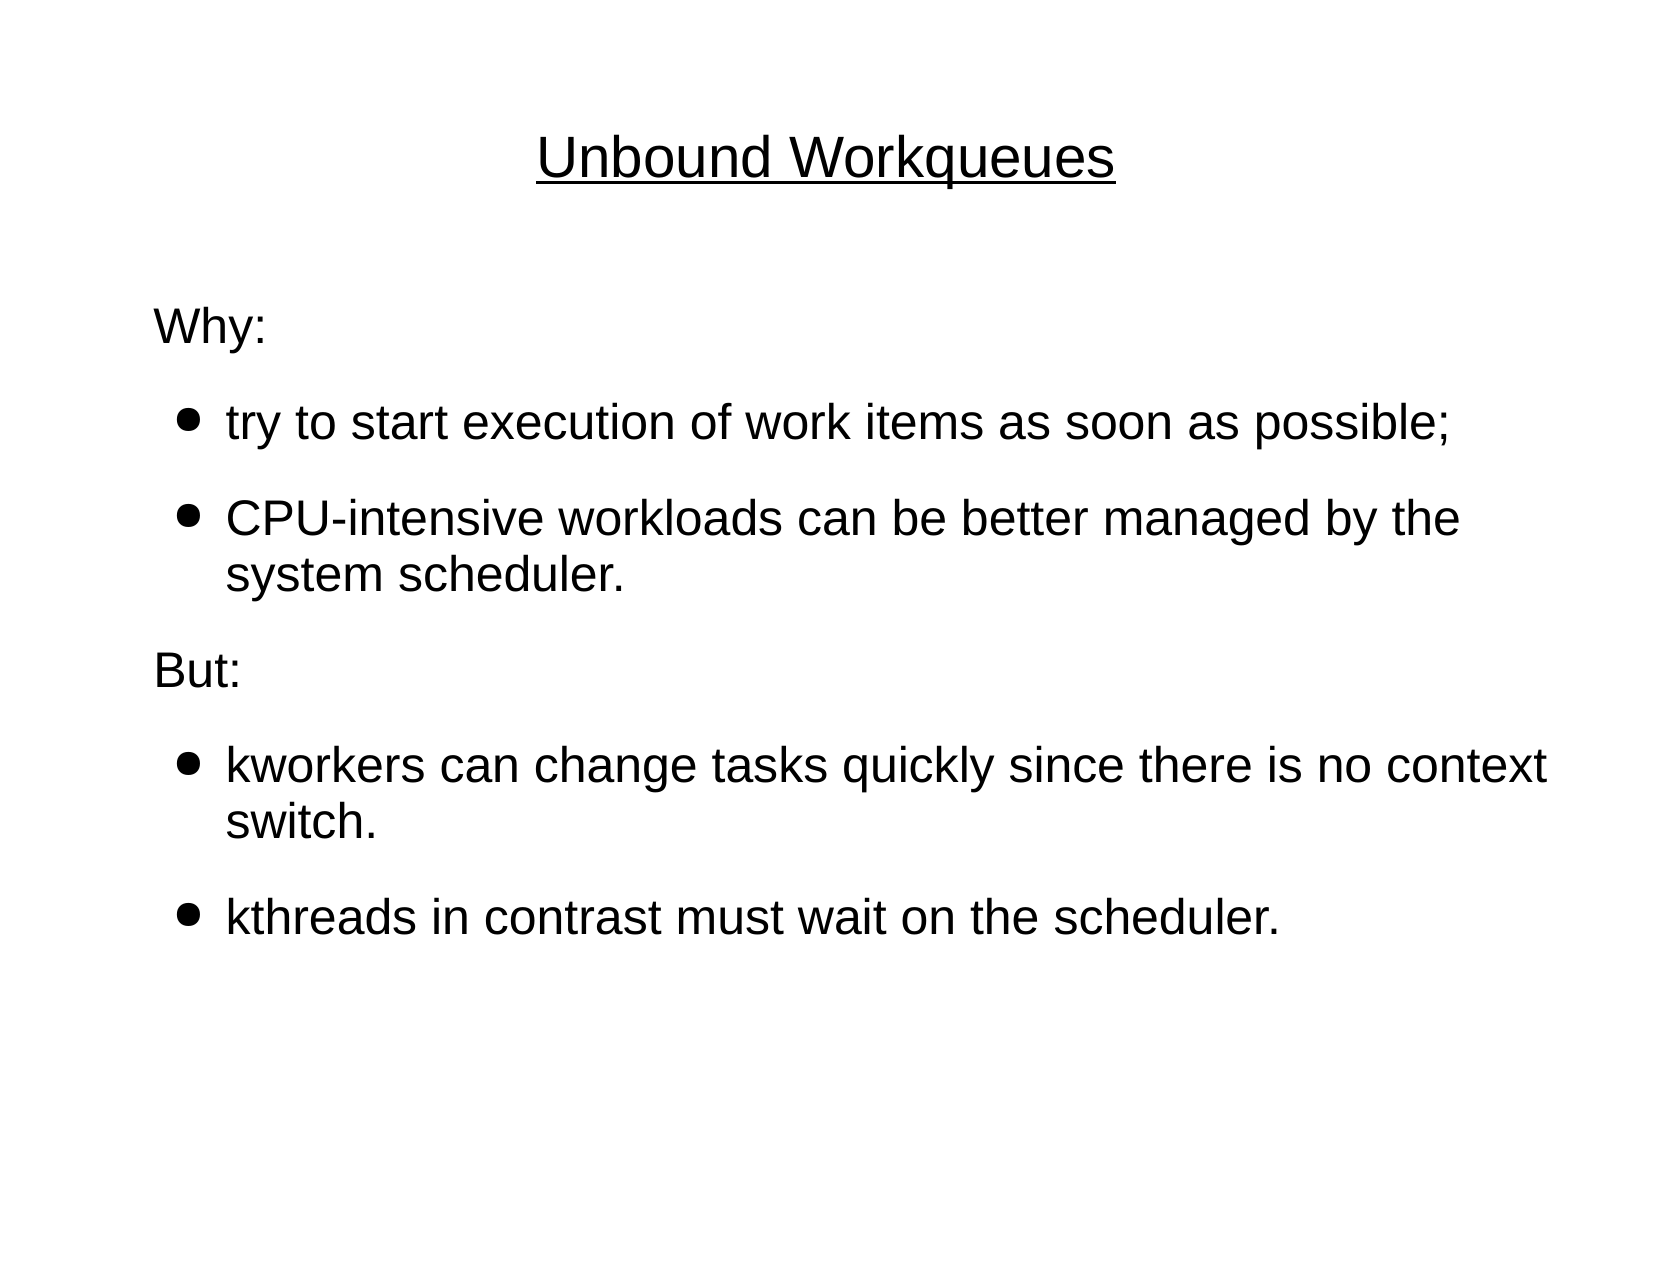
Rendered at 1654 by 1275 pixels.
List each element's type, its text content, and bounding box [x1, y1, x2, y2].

list Why: try to start execution of work items as soon as possible; CPU-intensive workloads can be better managed by the system scheduler. But: kworkers can change tasks quickly since there is no context switch. kthreads in contrast must wait on the scheduler. [82, 298, 1571, 1038]
title Unbound Workqueues [82, 50, 1571, 264]
